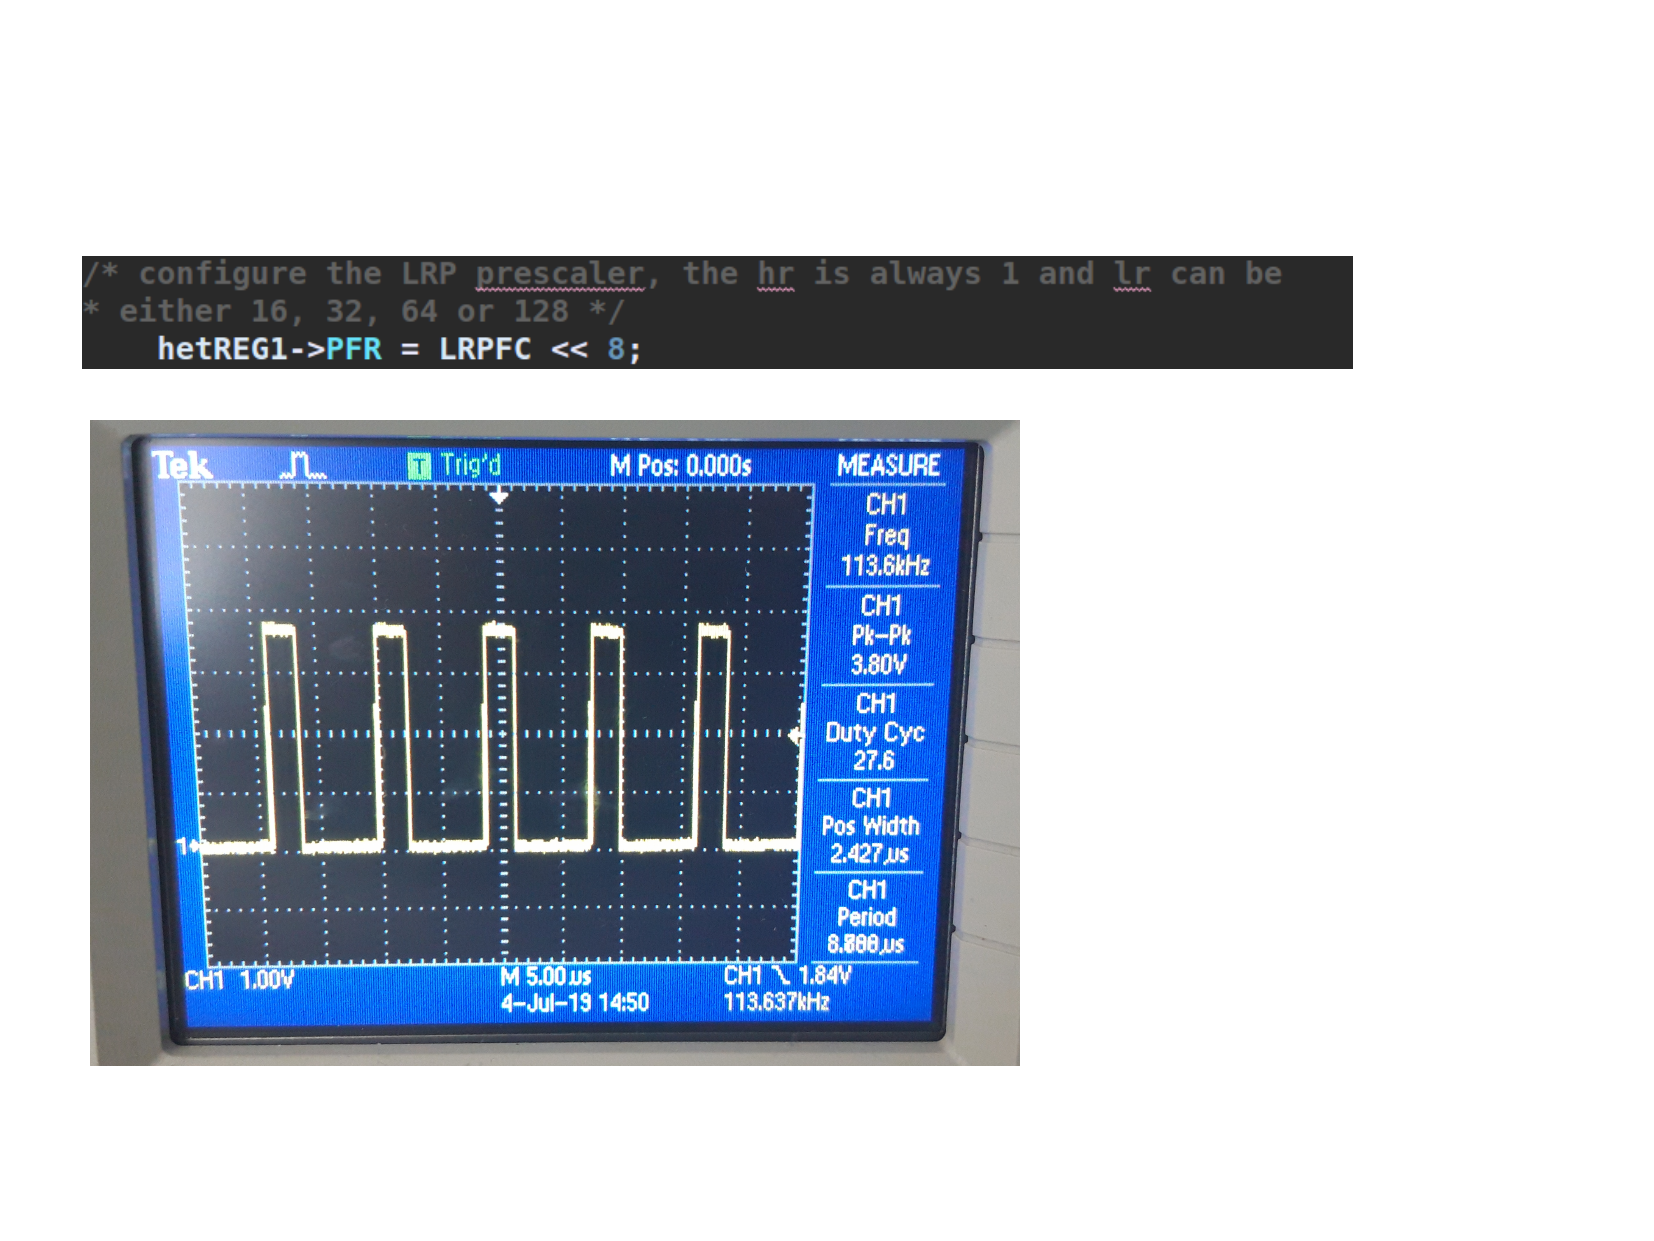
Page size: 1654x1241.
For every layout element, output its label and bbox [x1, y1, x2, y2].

picture [82, 256, 1353, 369]
picture [90, 420, 1021, 1066]
